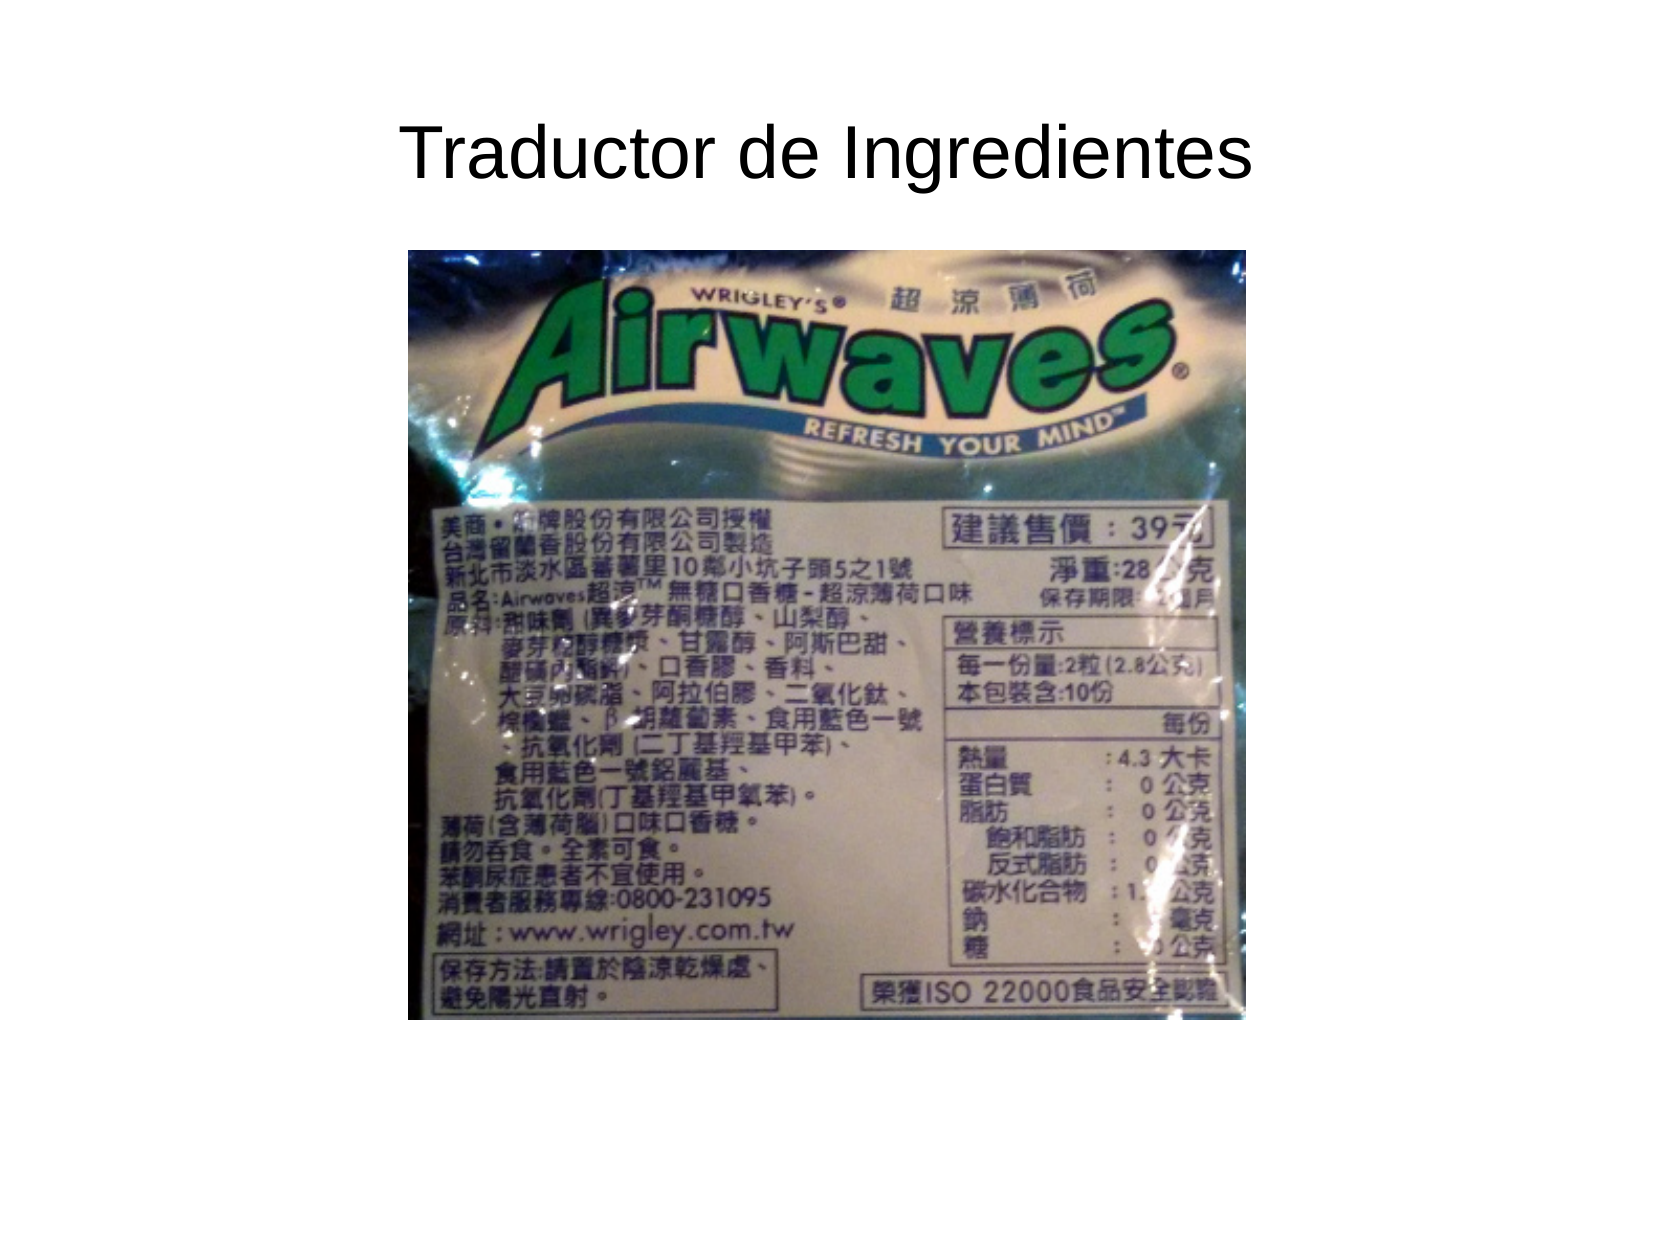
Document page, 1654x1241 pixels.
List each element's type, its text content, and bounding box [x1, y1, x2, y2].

title Traductor de Ingredientes [82, 49, 1571, 257]
picture [408, 250, 1246, 1021]
